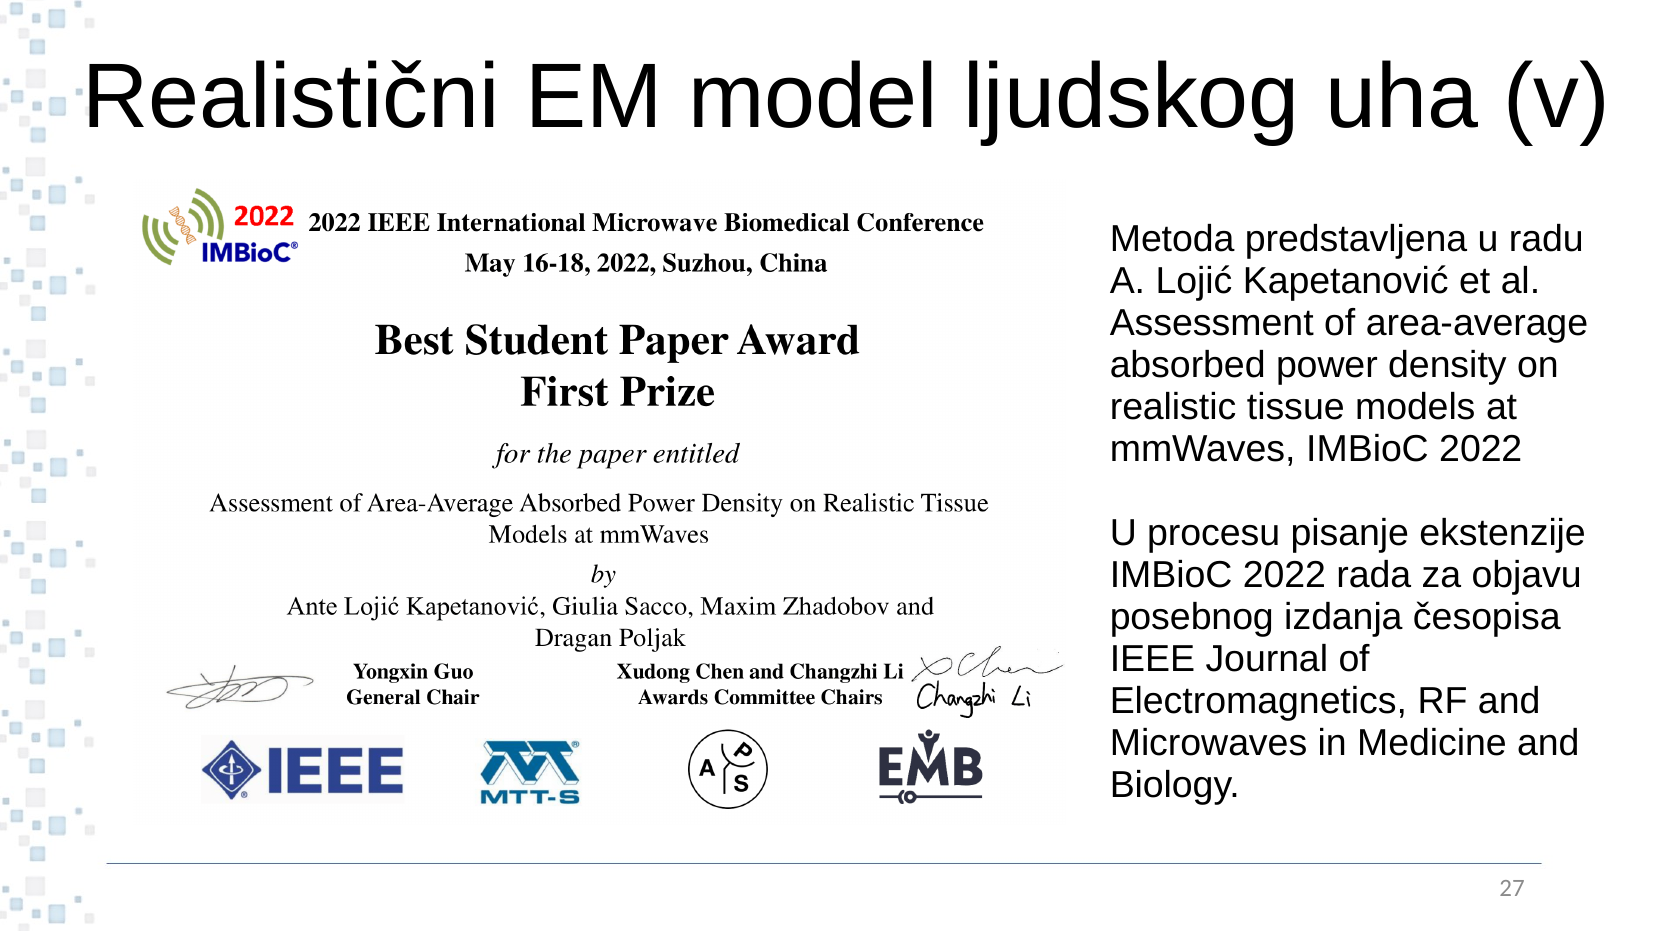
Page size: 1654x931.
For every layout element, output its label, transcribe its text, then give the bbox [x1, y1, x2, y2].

title Realistični EM model ljudskog uha (v) [60, 0, 1636, 199]
text_box Metoda predstavljena u radu A. Lojić Kapetanović et al. Assessment of area-average absorbed power density on realistic tissue models at mmWaves, IMBioC 2022 U procesu pisanje ekstenzije IMBioC 2022 rada za objavu posebnog izdanja česopisa IEEE Journal of Electromagnetics, RF and Microwaves in Medicine and Biology. [1095, 210, 1621, 813]
picture [0, 0, 1654, 931]
